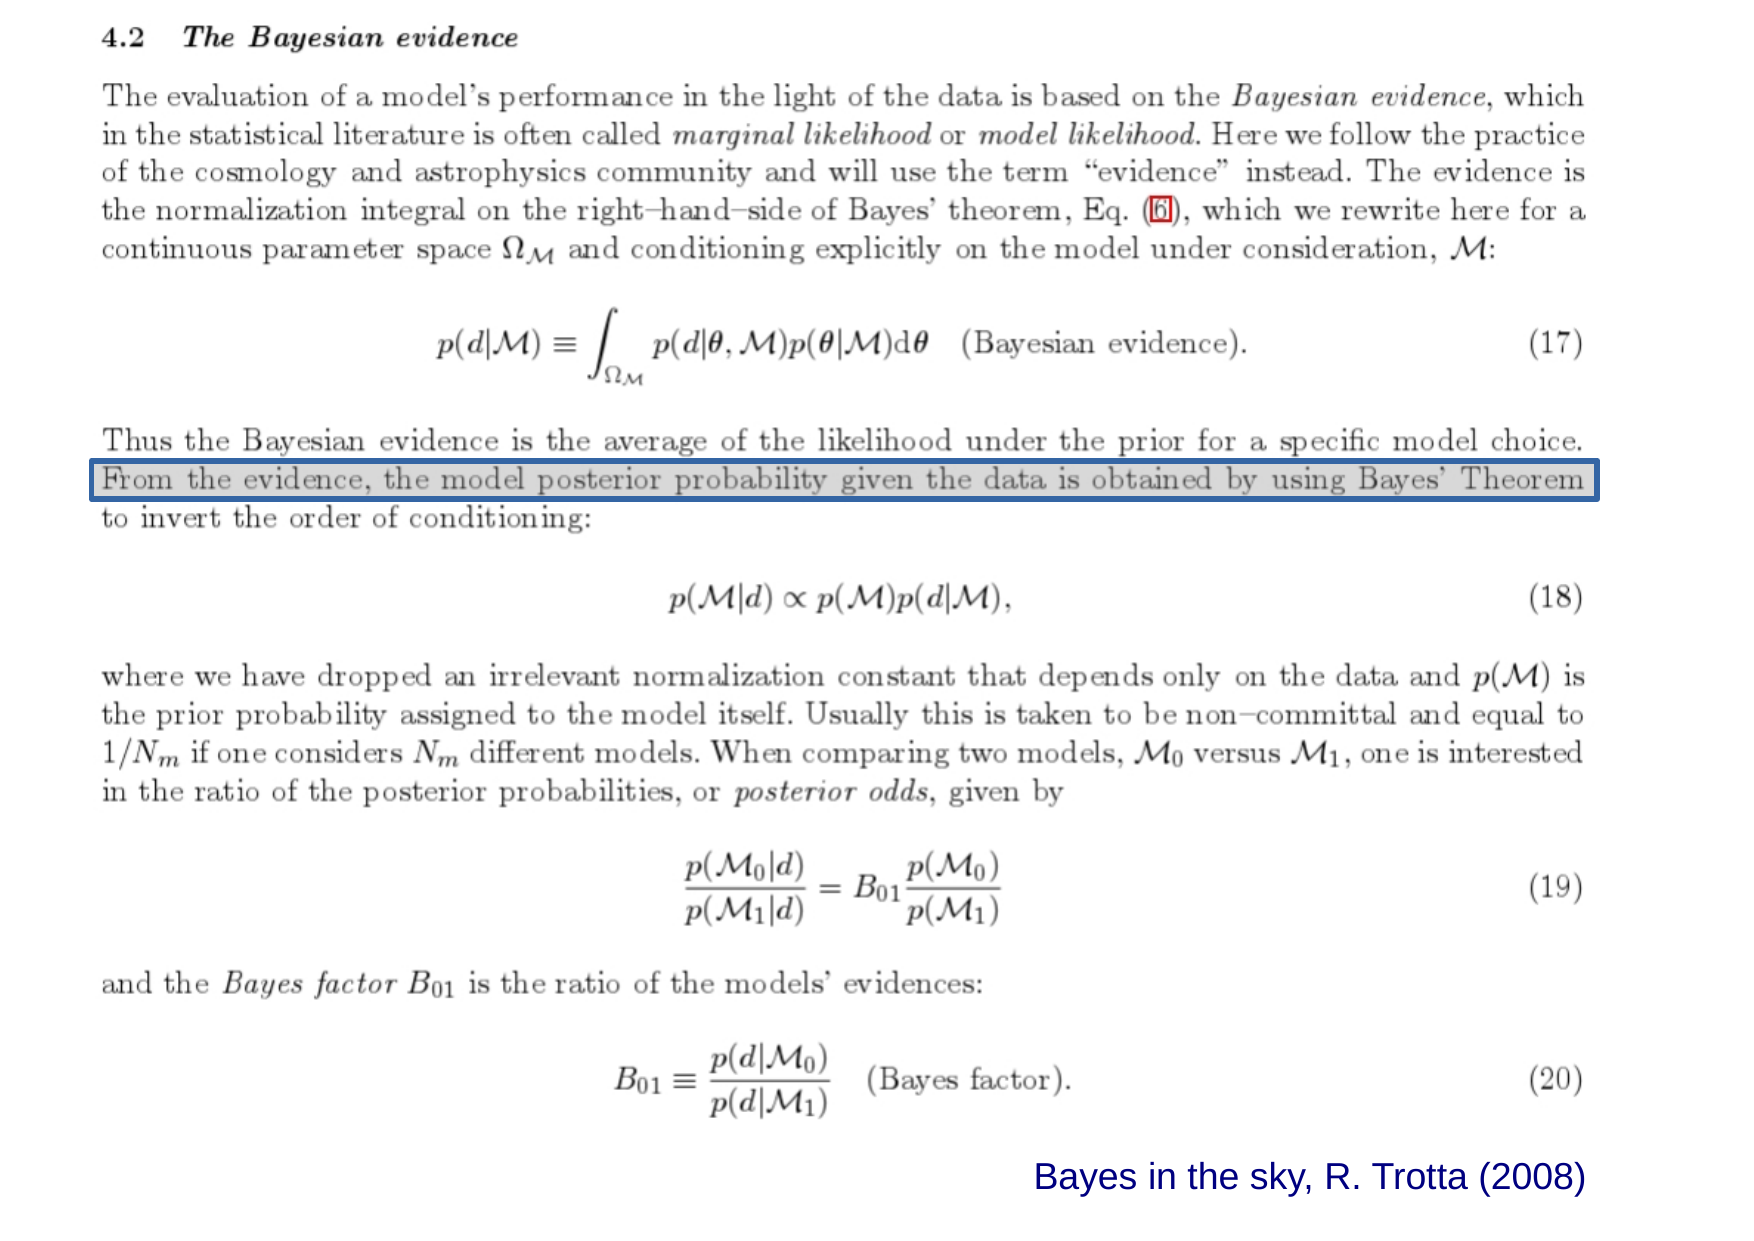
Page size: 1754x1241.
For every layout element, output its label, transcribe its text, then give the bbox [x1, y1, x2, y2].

picture [59, 20, 1695, 1143]
text_box [91, 460, 1598, 500]
text_box Bayes in the sky, R. Trotta (2008) [1018, 1147, 1601, 1205]
